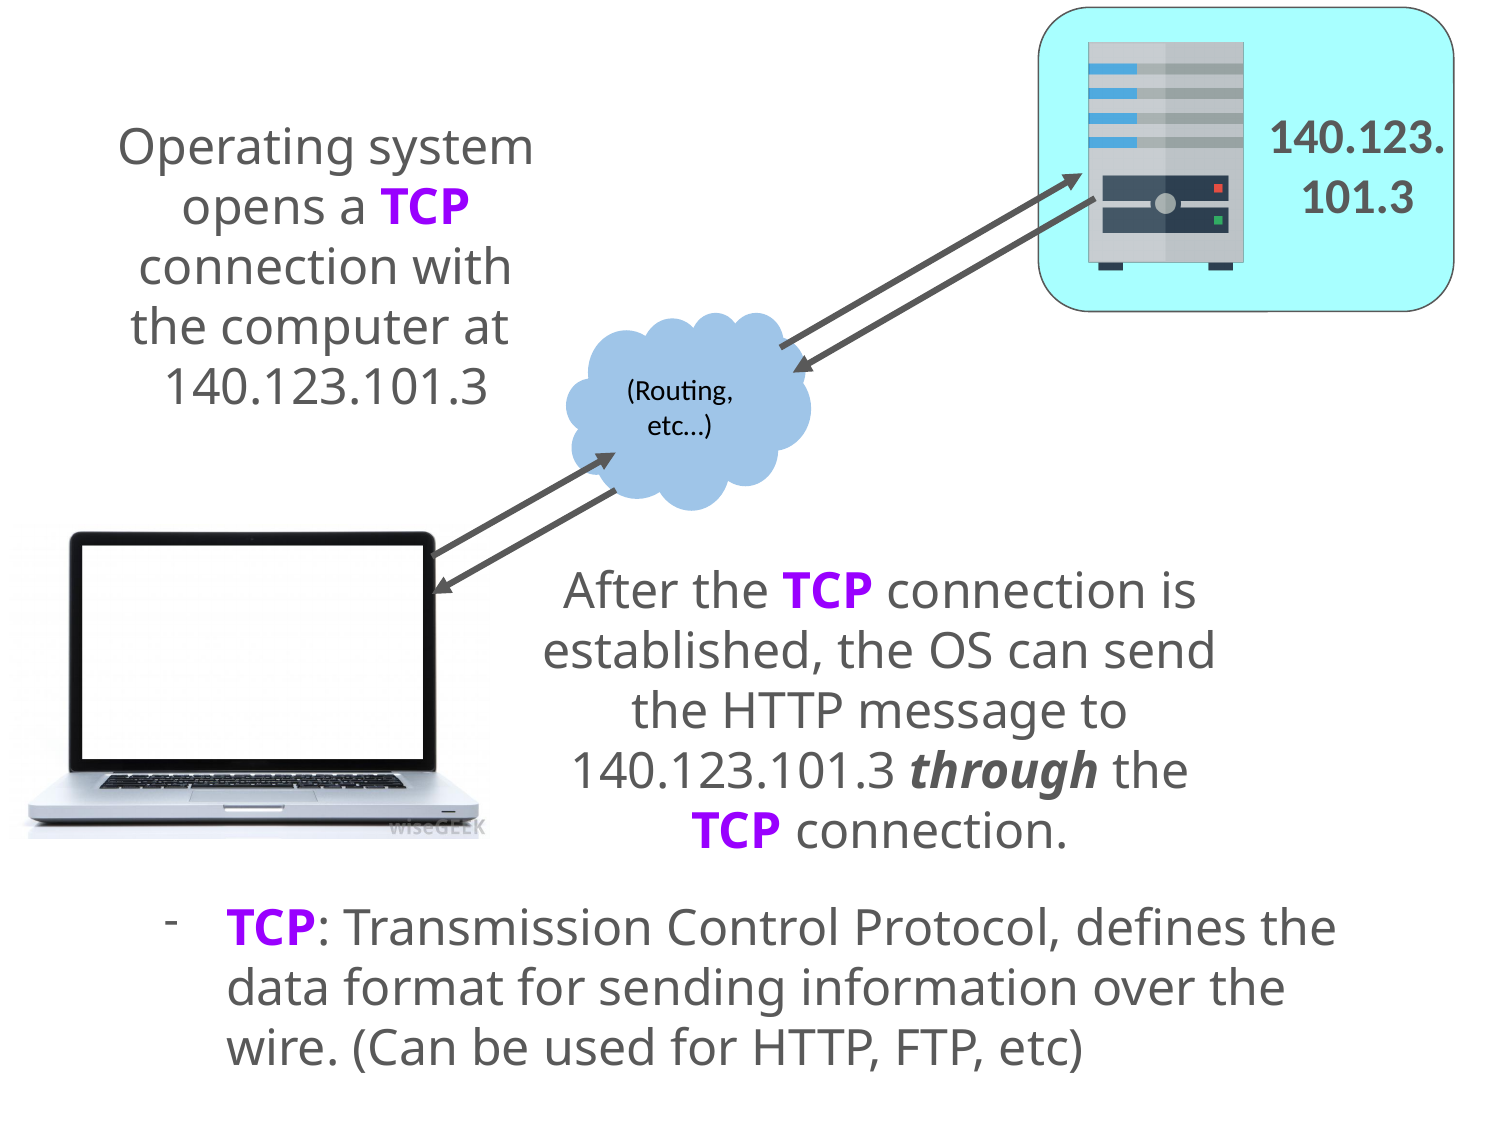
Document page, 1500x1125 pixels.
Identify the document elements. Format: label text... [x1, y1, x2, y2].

text_box [1038, 201, 1042, 226]
text_box [1038, 234, 1042, 280]
text_box 140.123.101.3 [1240, 88, 1474, 230]
text_box (Routing, etc…) [565, 312, 812, 511]
text_box [1042, 230, 1454, 312]
text_box [1043, 7, 1454, 88]
picture [9, 524, 490, 839]
text_box [1038, 39, 1042, 194]
list TCP: Transmission Control Protocol, defines the data format for sending information over the wire. (Can be used for HTTP, FTP, etc) [136, 880, 1390, 1096]
picture [1042, 37, 1286, 281]
list After the TCP connection is established, the OS can send the HTTP message to 140.123.101.3 through the TCP connection. [519, 543, 1241, 772]
list Operating system opens a TCP connection with the computer at 140.123.101.3 [86, 99, 567, 471]
